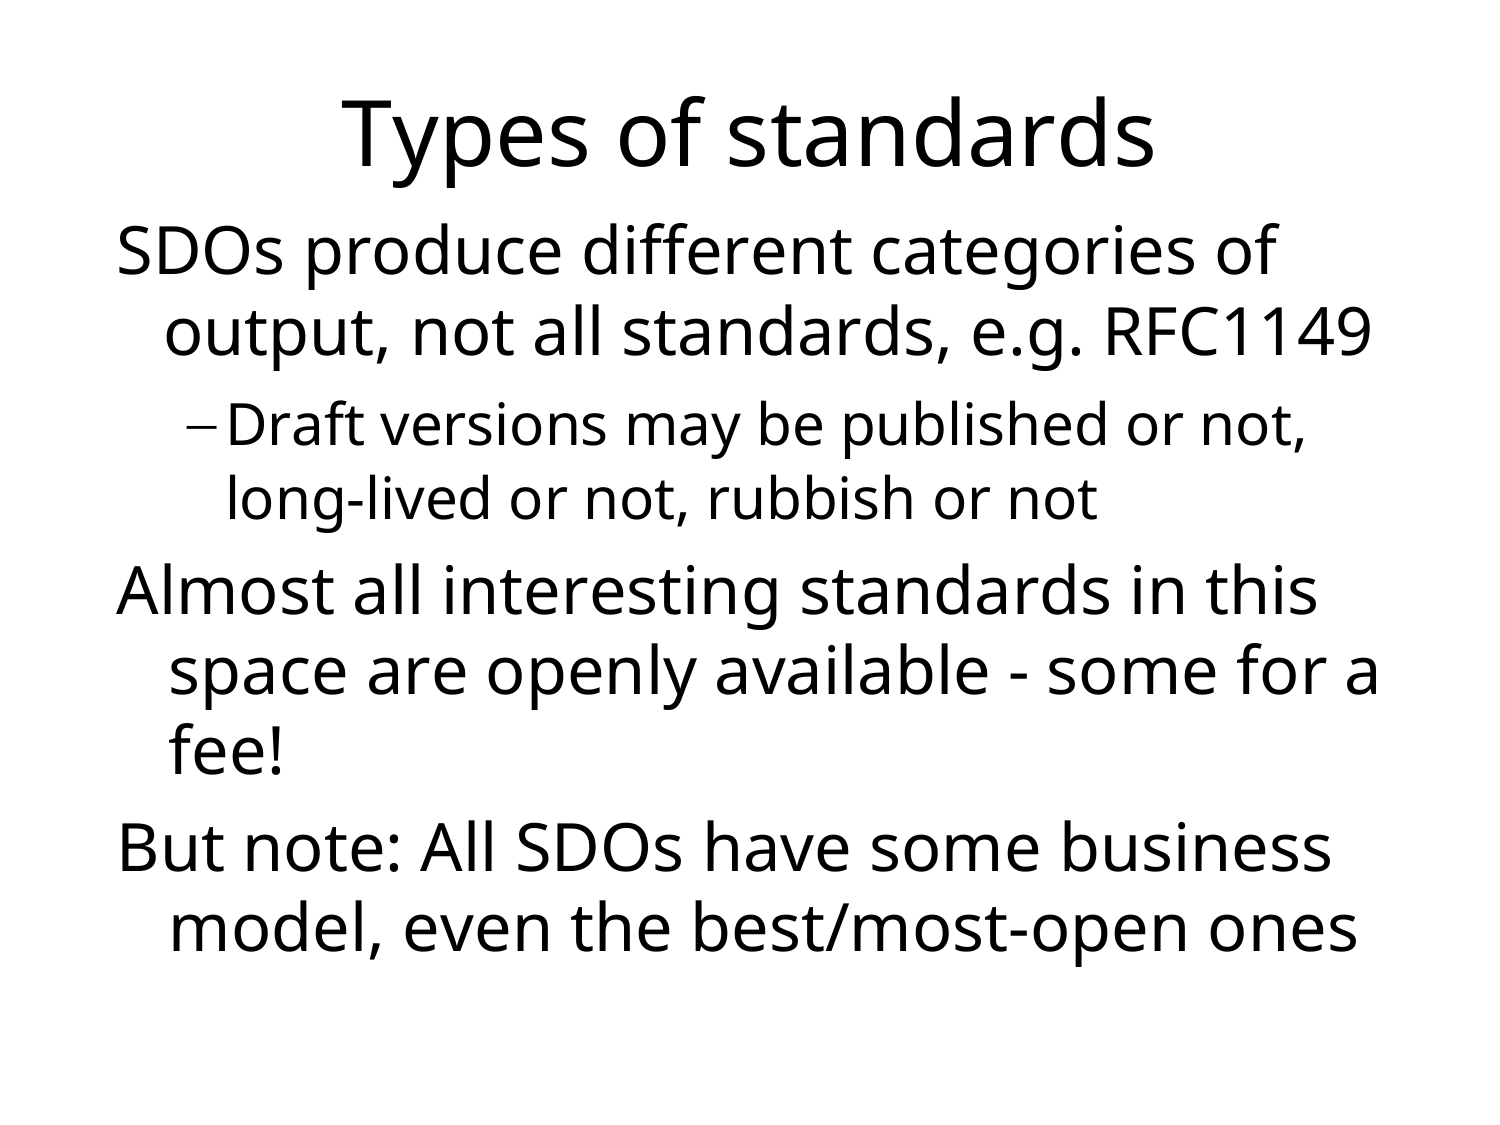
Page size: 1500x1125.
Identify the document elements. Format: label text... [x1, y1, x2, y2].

list SDOs produce different categories of output, not all standards, e.g. RFC1149 Draft versions may be published or not, long-lived or not, rubbish or not Almost all interesting standards in this space are openly available - some for a fee! But note: All SDOs have some business model, even the best/most-open ones [112, 207, 1388, 969]
title Types of standards [112, 35, 1388, 207]
